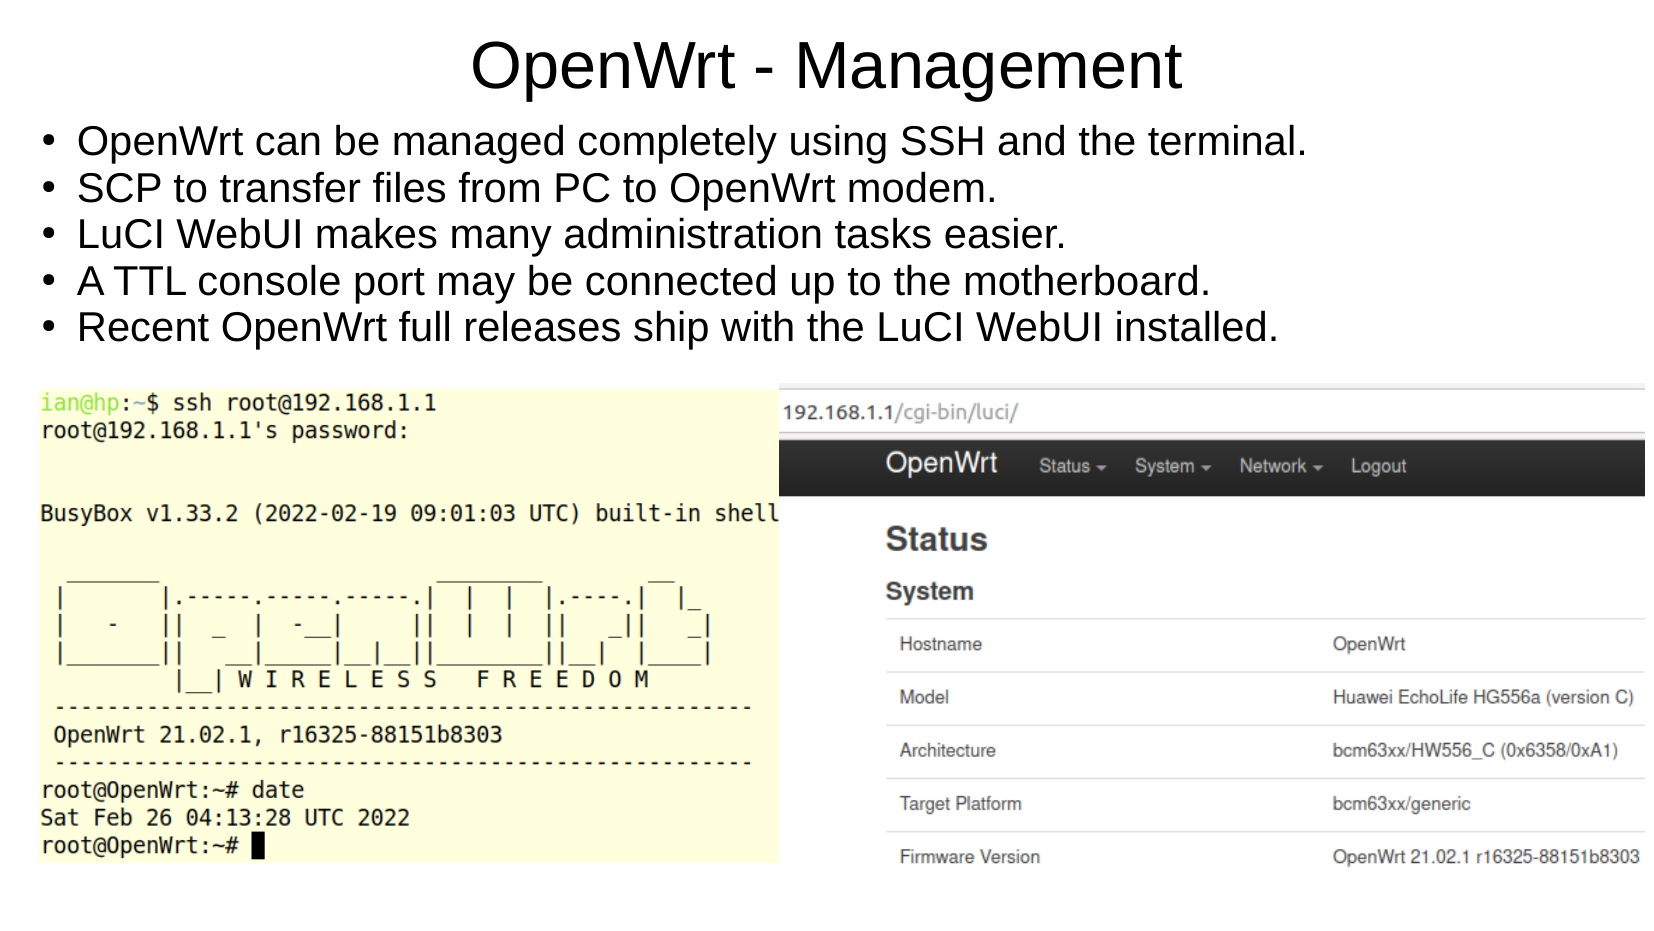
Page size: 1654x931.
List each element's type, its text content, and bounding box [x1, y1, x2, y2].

title OpenWrt - Management [82, 28, 1571, 104]
subtitle OpenWrt can be managed completely using SSH and the terminal. SCP to transfer files from PC to OpenWrt modem. LuCI WebUI makes many administration tasks easier. A TTL console port may be connected up to the motherboard. Recent OpenWrt full releases ship with the LuCI WebUI installed. [41, 118, 1619, 389]
picture [39, 383, 1645, 869]
